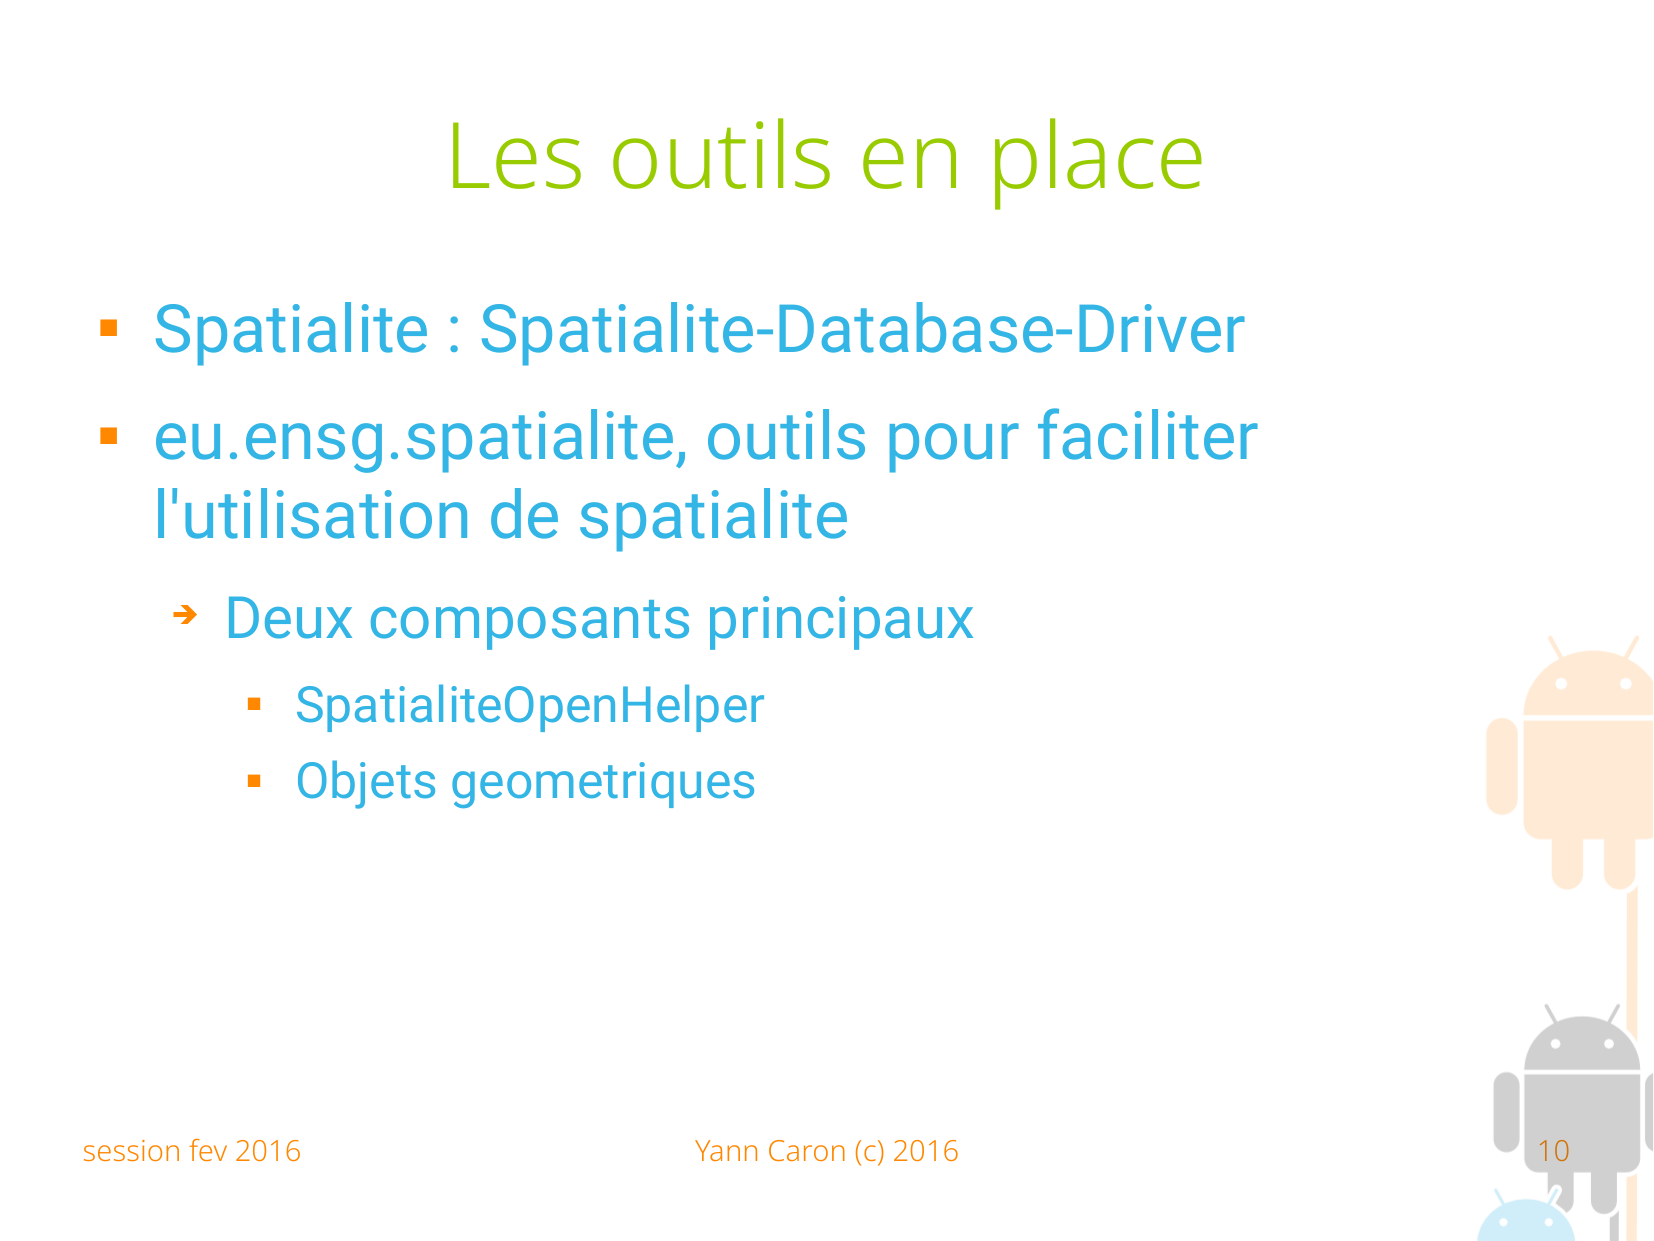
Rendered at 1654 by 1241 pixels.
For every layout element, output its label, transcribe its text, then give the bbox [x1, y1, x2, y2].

picture [240, 423, 1654, 1241]
list Spatialite : Spatialite-Database-Driver eu.ensg.spatialite, outils pour faciliter l'utilisation de spatialite Deux composants principaux SpatialiteOpenHelper Objets geometriques [82, 290, 1571, 1010]
title Les outils en place [82, 49, 1571, 257]
